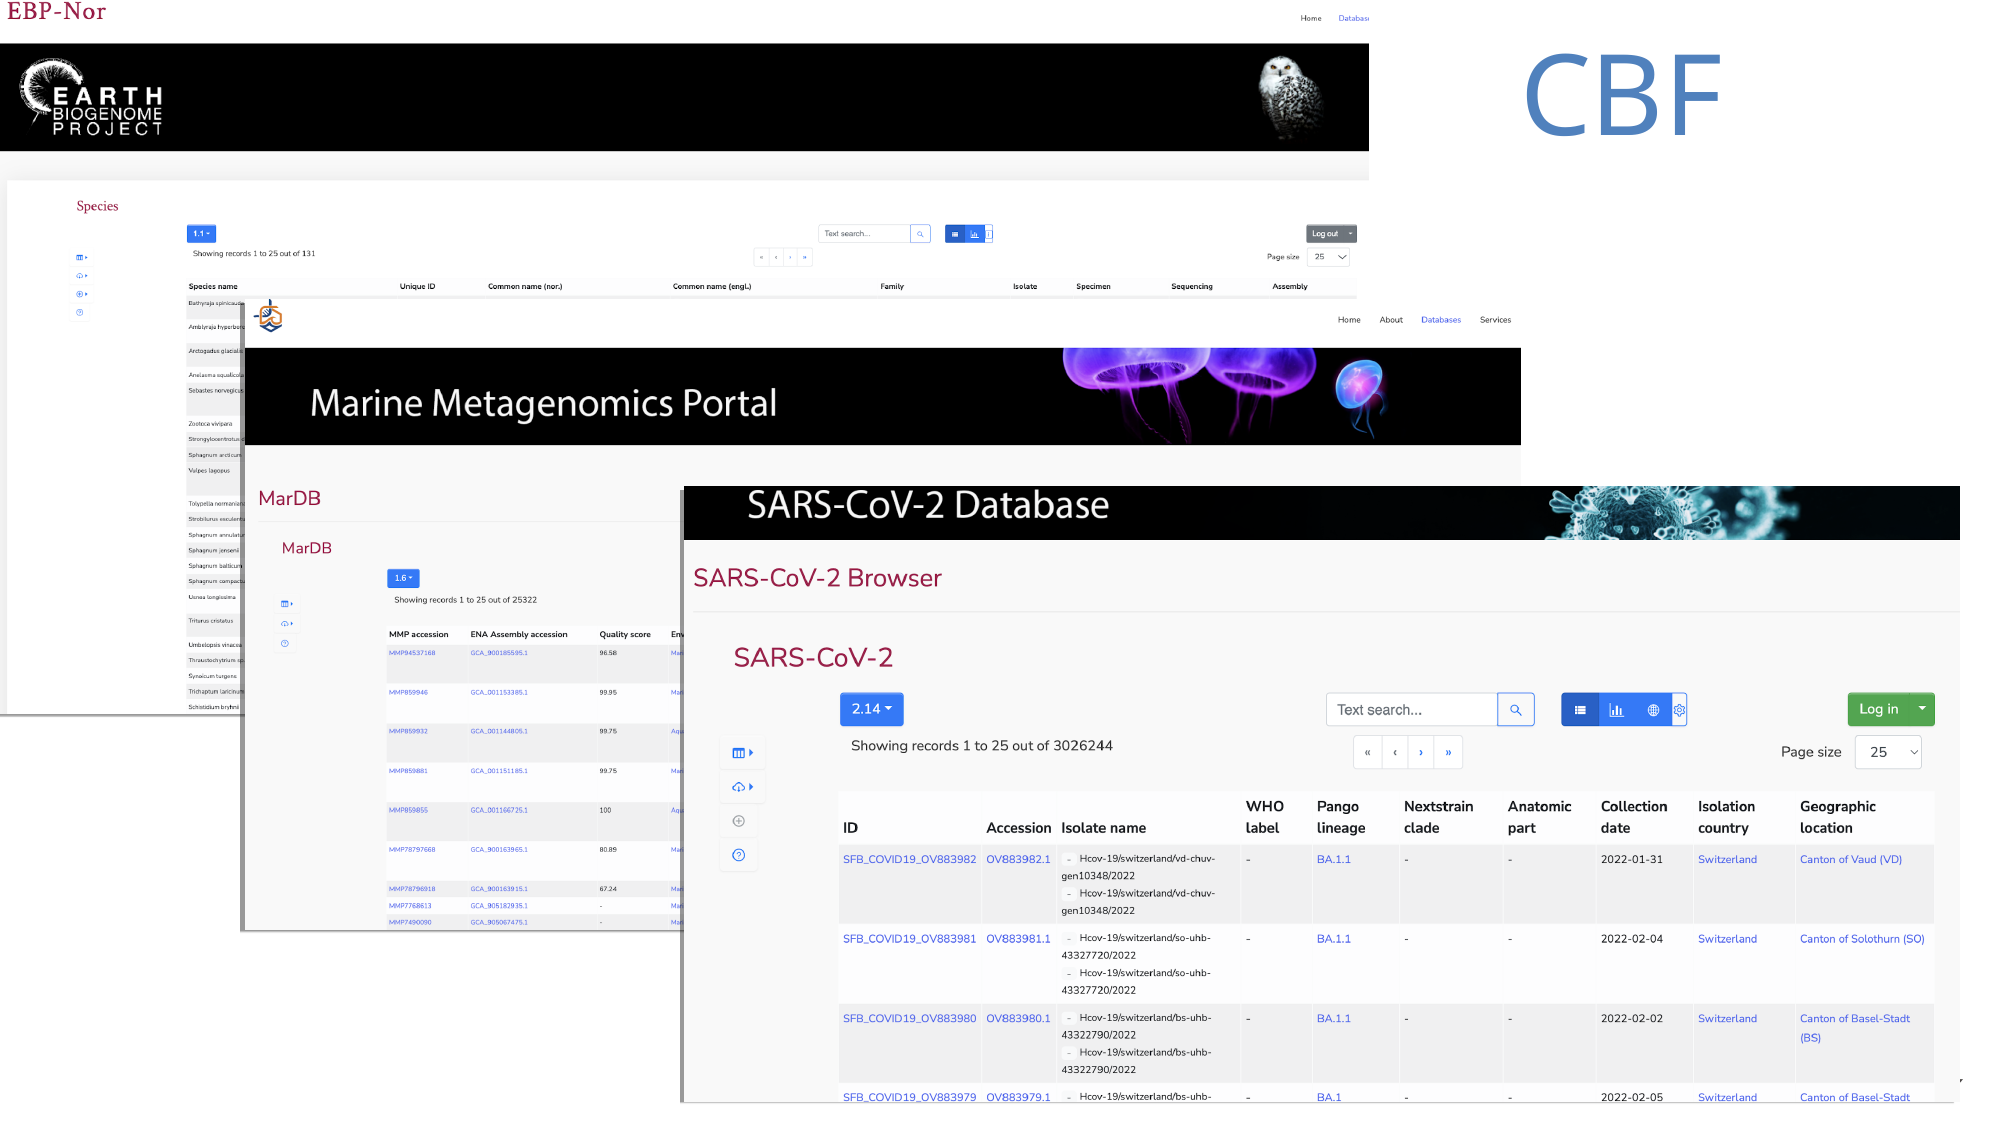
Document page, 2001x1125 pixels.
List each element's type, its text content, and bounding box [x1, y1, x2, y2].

title CBF [1520, 46, 1772, 153]
picture [0, 0, 1963, 1102]
